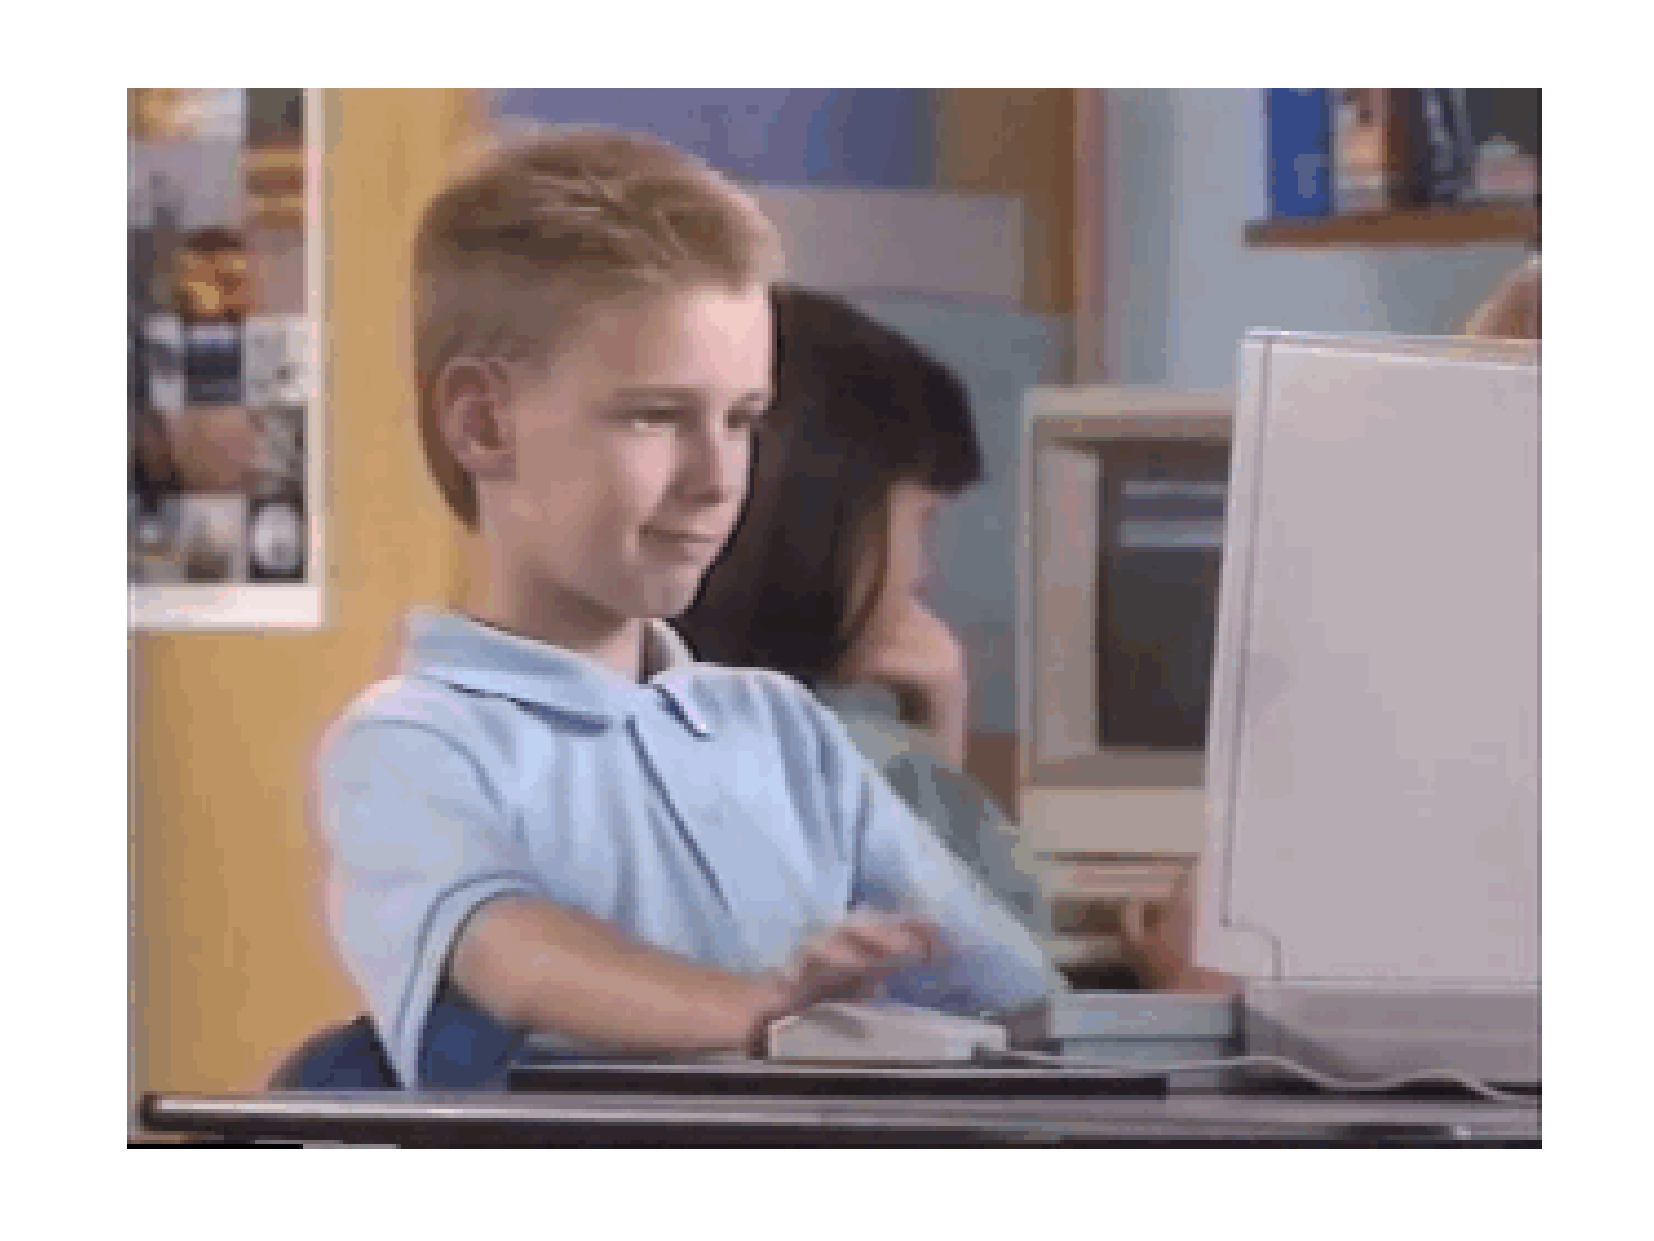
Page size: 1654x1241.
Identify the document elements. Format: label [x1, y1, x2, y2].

picture [127, 88, 1542, 1149]
